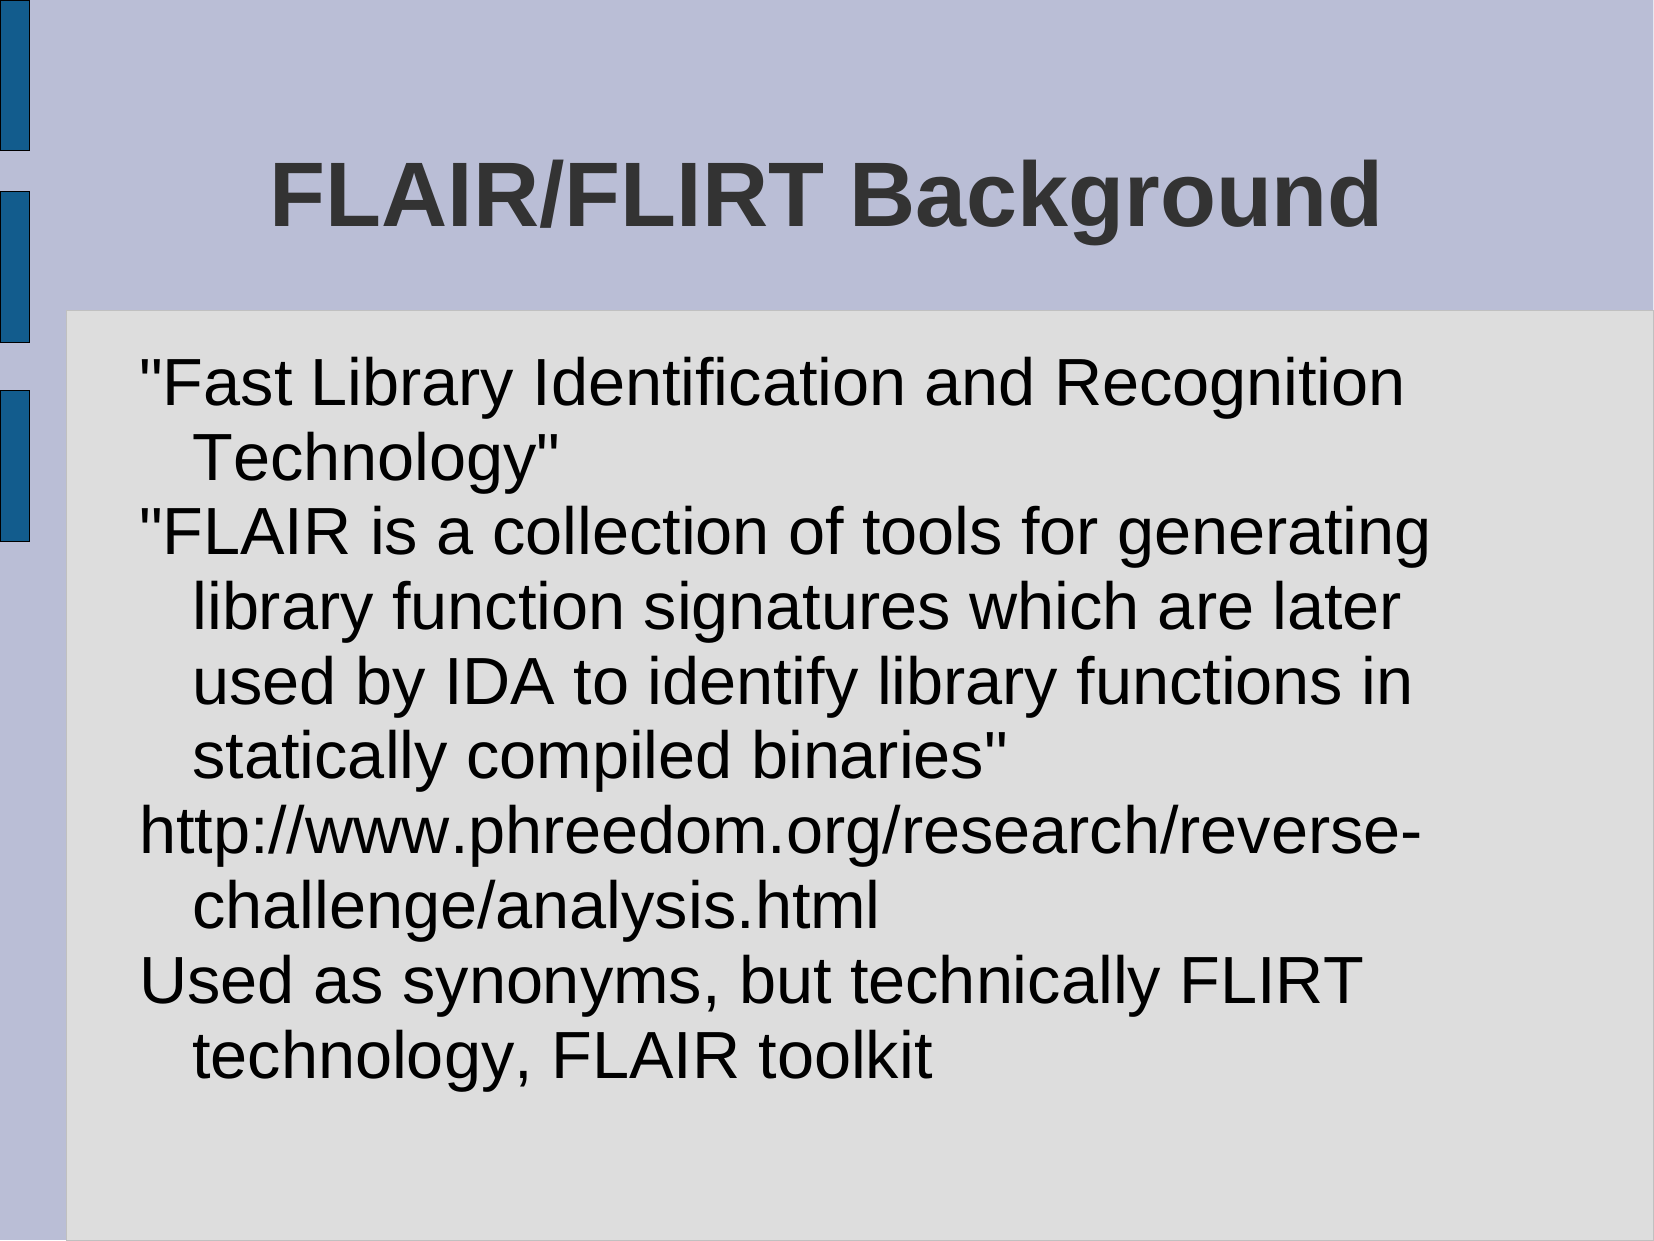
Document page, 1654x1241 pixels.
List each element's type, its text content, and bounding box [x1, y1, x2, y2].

list "Fast Library Identification and Recognition Technology" "FLAIR is a collection of tools for generating library function signatures which are later used by IDA to identify library functions in statically compiled binaries" http://www.phreedom.org/research/reverse-challenge/analysis.html Used as synonyms, but technically FLIRT technology, FLAIR toolkit [121, 344, 1534, 1127]
title FLAIR/FLIRT Background [121, 91, 1534, 299]
